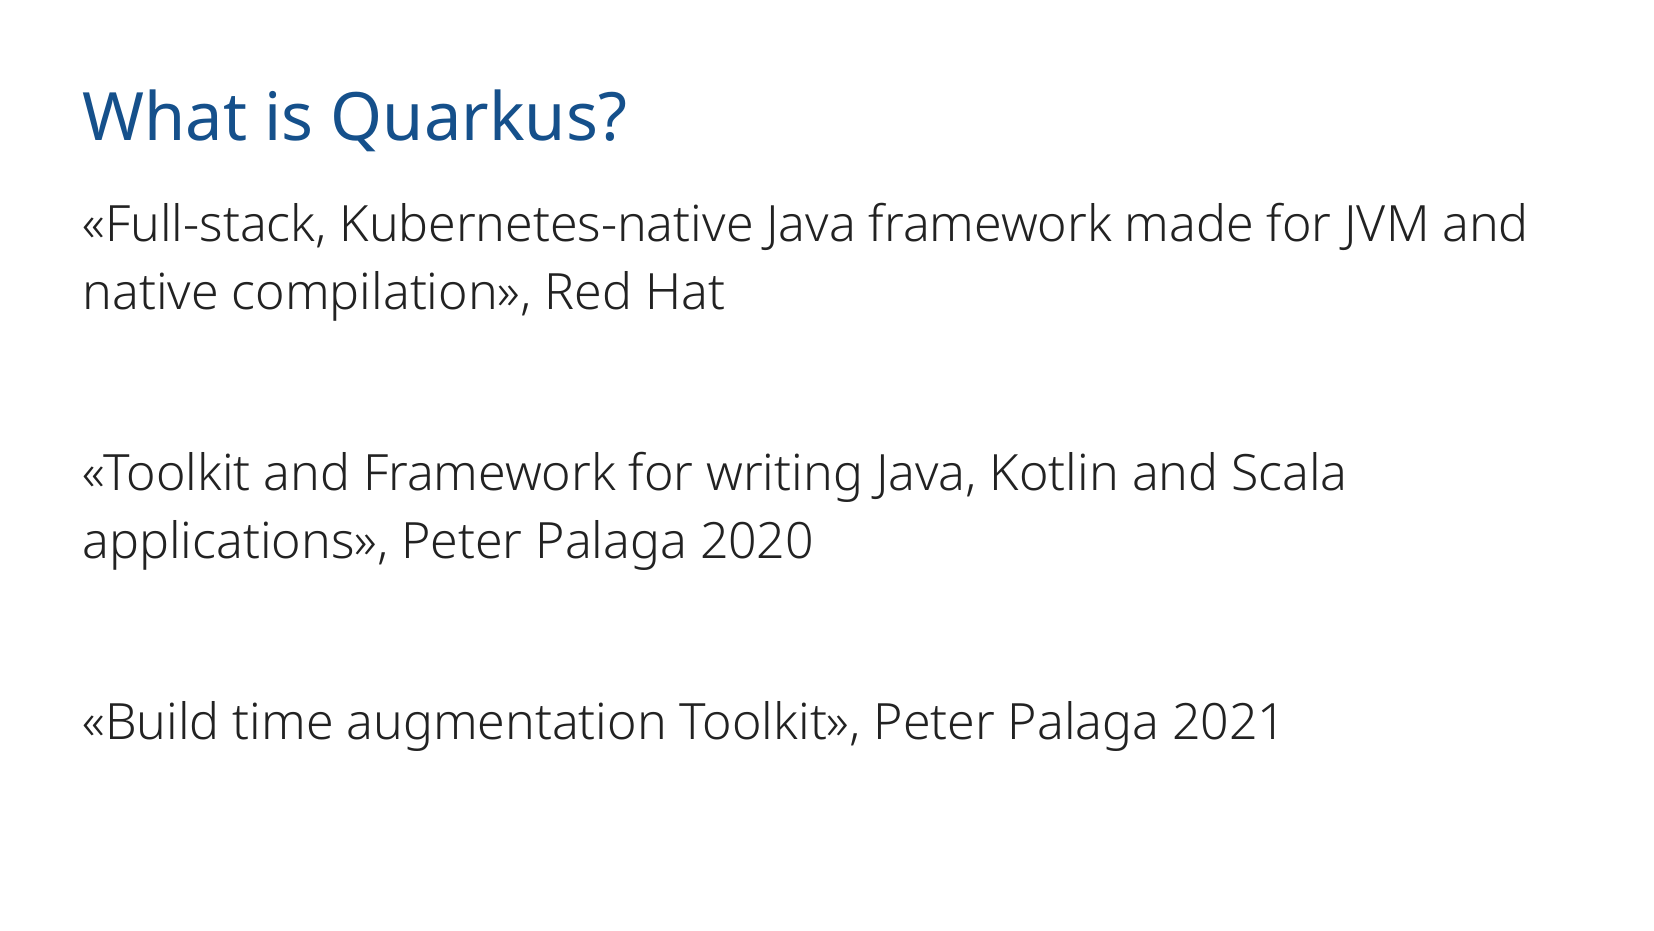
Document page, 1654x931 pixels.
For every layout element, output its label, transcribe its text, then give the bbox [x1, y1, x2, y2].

list «Full-stack, Kubernetes-native Java framework made for JVM and native compilation», Red Hat «Toolkit and Framework for writing Java, Kotlin and Scala applications», Peter Palaga 2020 «Build time augmentation Toolkit», Peter Palaga 2021 [82, 188, 1583, 756]
title What is Quarkus? [82, 37, 1571, 188]
